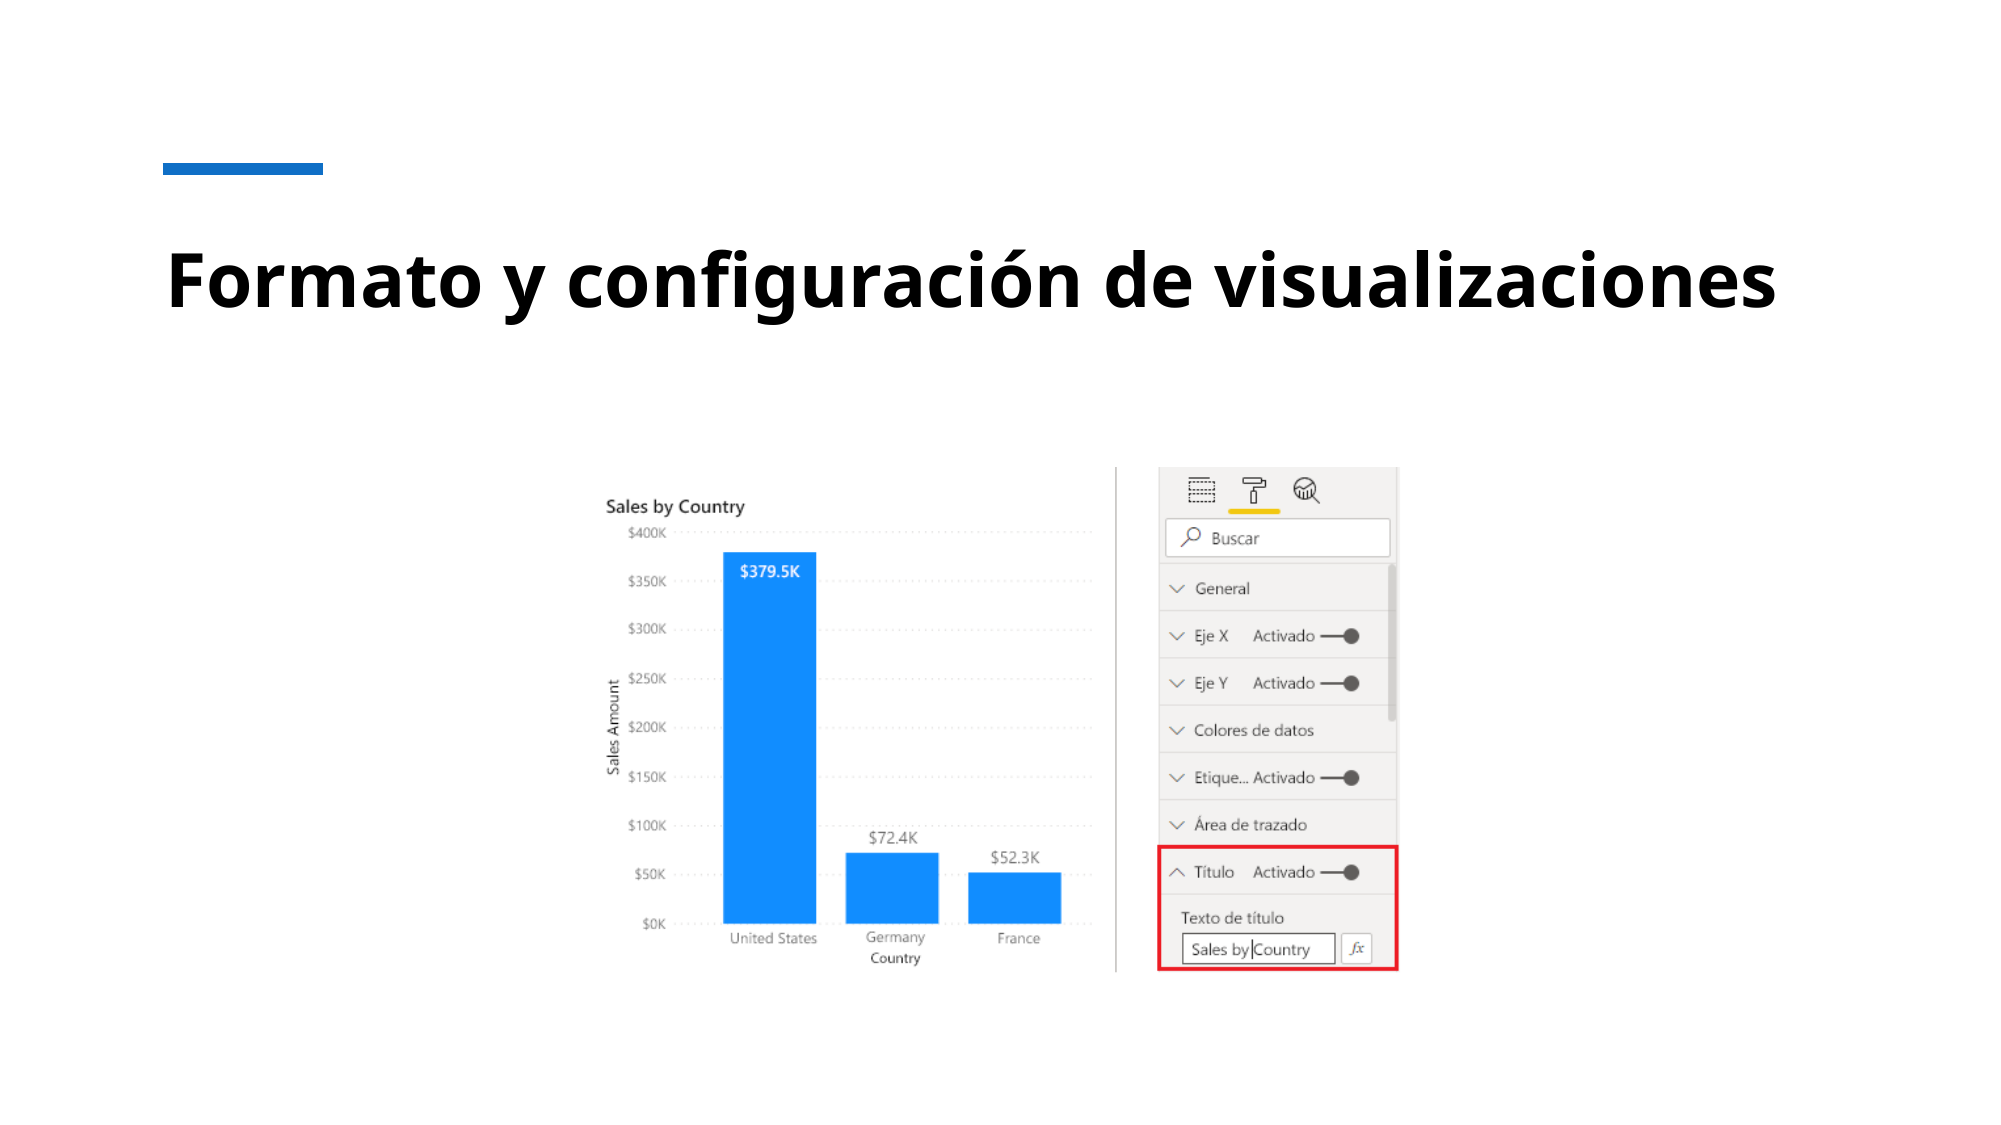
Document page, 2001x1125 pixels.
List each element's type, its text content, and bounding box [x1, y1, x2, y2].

title Formato y configuración de visualizaciones [150, 224, 1851, 441]
picture [596, 467, 1404, 975]
